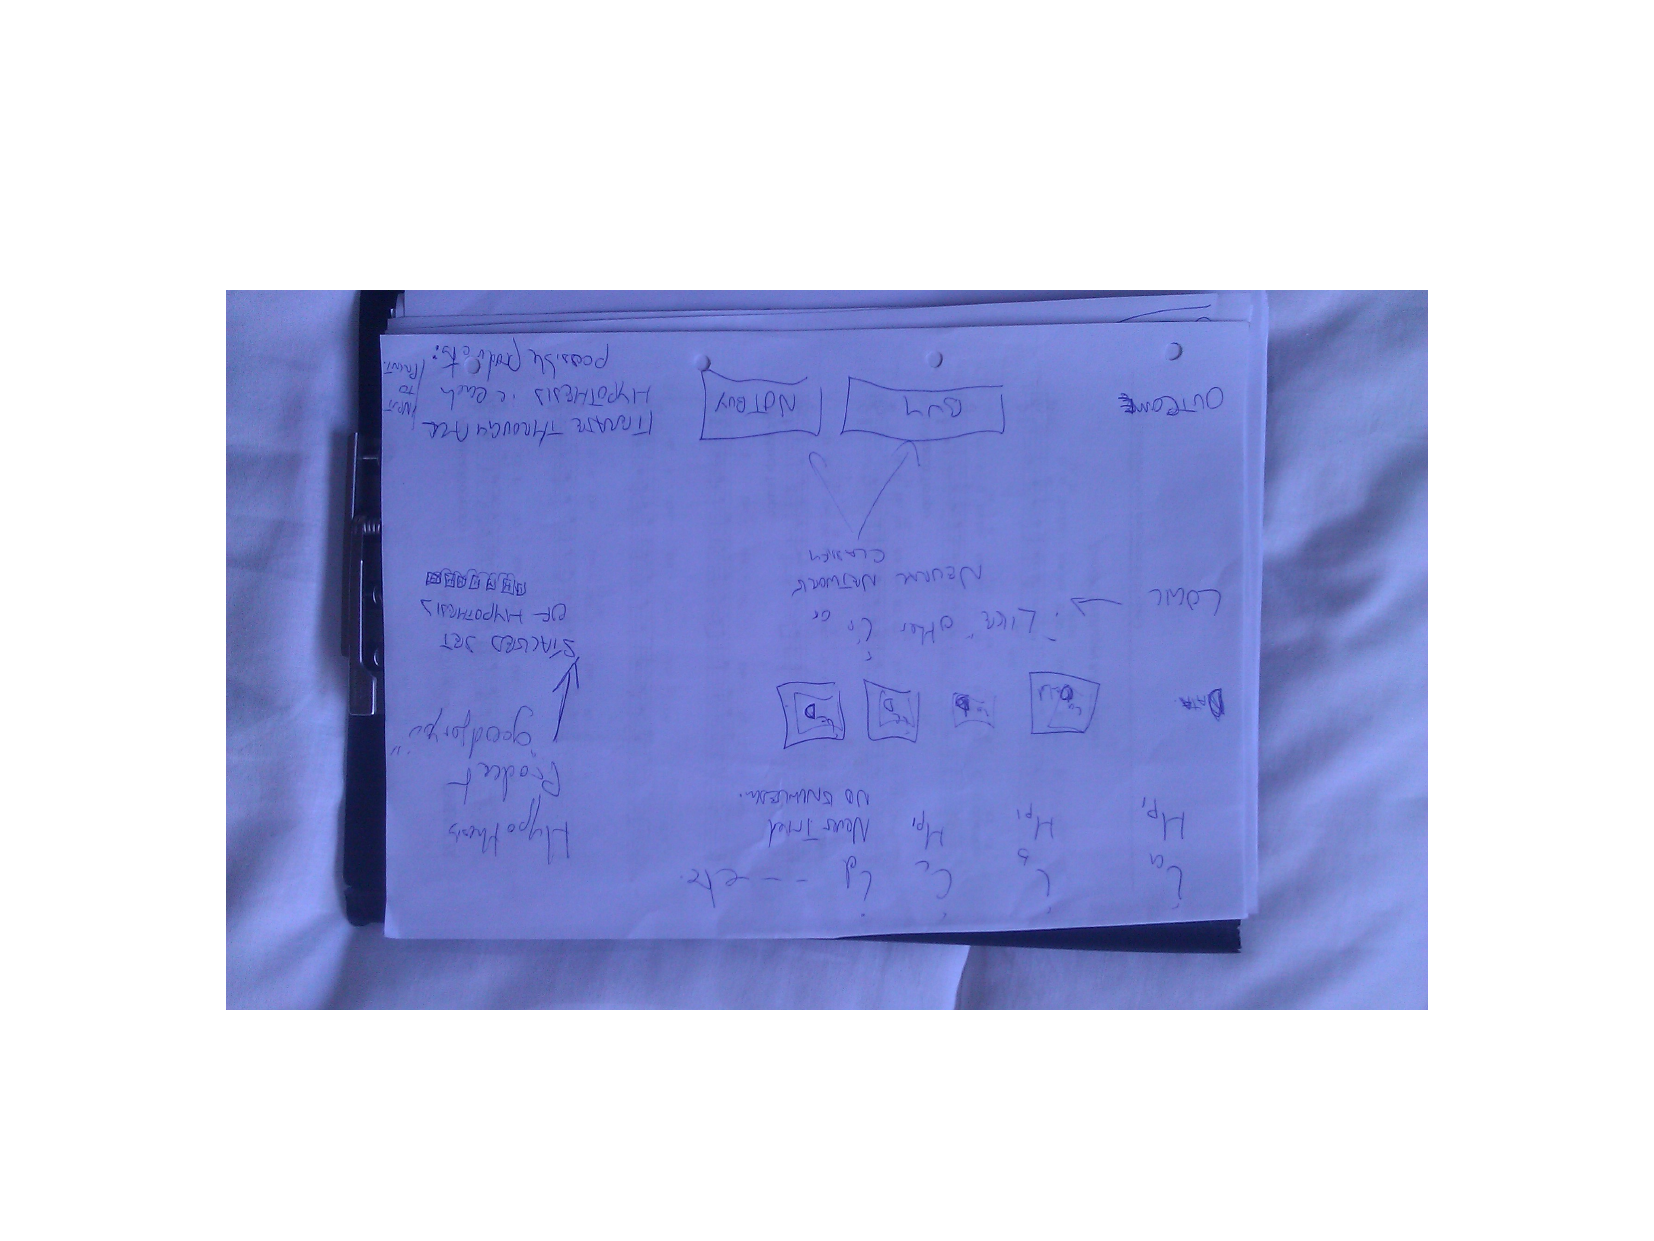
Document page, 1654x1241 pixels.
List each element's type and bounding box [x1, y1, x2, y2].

picture [226, 290, 1428, 1010]
